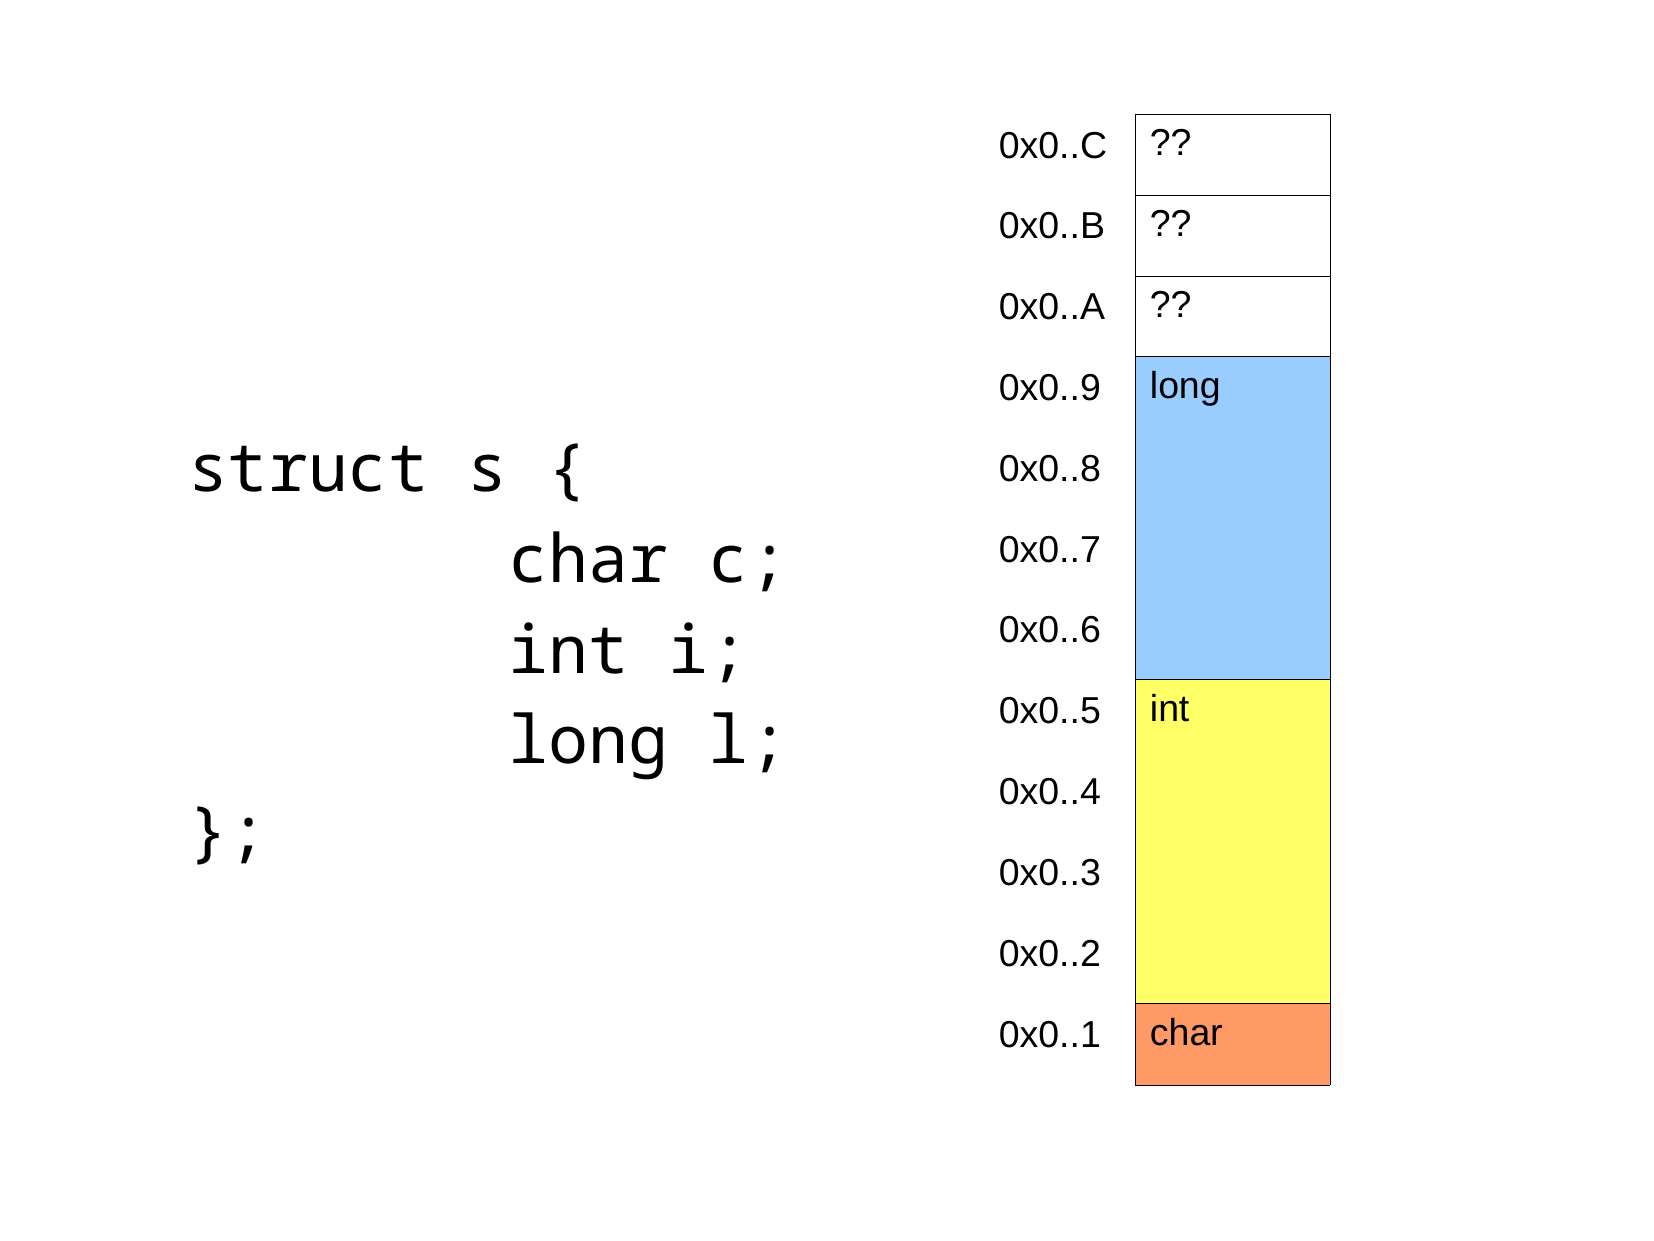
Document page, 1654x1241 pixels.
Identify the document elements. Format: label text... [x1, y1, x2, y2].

table_cell char [1179, 1004, 1330, 1085]
table_cell 0x0..B [984, 197, 1179, 278]
table_header ?? [1136, 115, 1330, 195]
table_cell 0x0..2 [984, 924, 1179, 1006]
table_cell 0x0..3 [984, 844, 1179, 924]
table_cell int [1179, 680, 1330, 760]
table_cell ?? [1179, 213, 1186, 225]
table_cell [1179, 841, 1330, 922]
table_cell [1179, 437, 1330, 518]
table_cell 0x0..1 [984, 1006, 1179, 1088]
table_cell ?? [1179, 196, 1330, 276]
table_cell 0x0..7 [984, 520, 1179, 601]
table_cell 0x0..A [984, 278, 1179, 359]
table_cell [1179, 760, 1330, 841]
table_cell long [1179, 357, 1330, 437]
table_cell 0x0..5 [984, 682, 1179, 763]
table_cell [1179, 922, 1330, 1003]
table_cell 0x0..8 [984, 440, 1179, 520]
table_header 0x0..C [984, 116, 1179, 197]
table_cell ?? [1179, 294, 1186, 306]
table_cell ?? [1179, 277, 1330, 356]
table_cell 0x0..4 [984, 763, 1179, 844]
table_cell 0x0..9 [984, 359, 1179, 440]
table_cell 0x0..6 [984, 601, 1179, 682]
table_cell [1179, 518, 1330, 599]
table_header ?? [1179, 132, 1186, 144]
text_box struct s { char c; int i; long l; }; [173, 413, 811, 826]
table_cell [1179, 599, 1330, 679]
